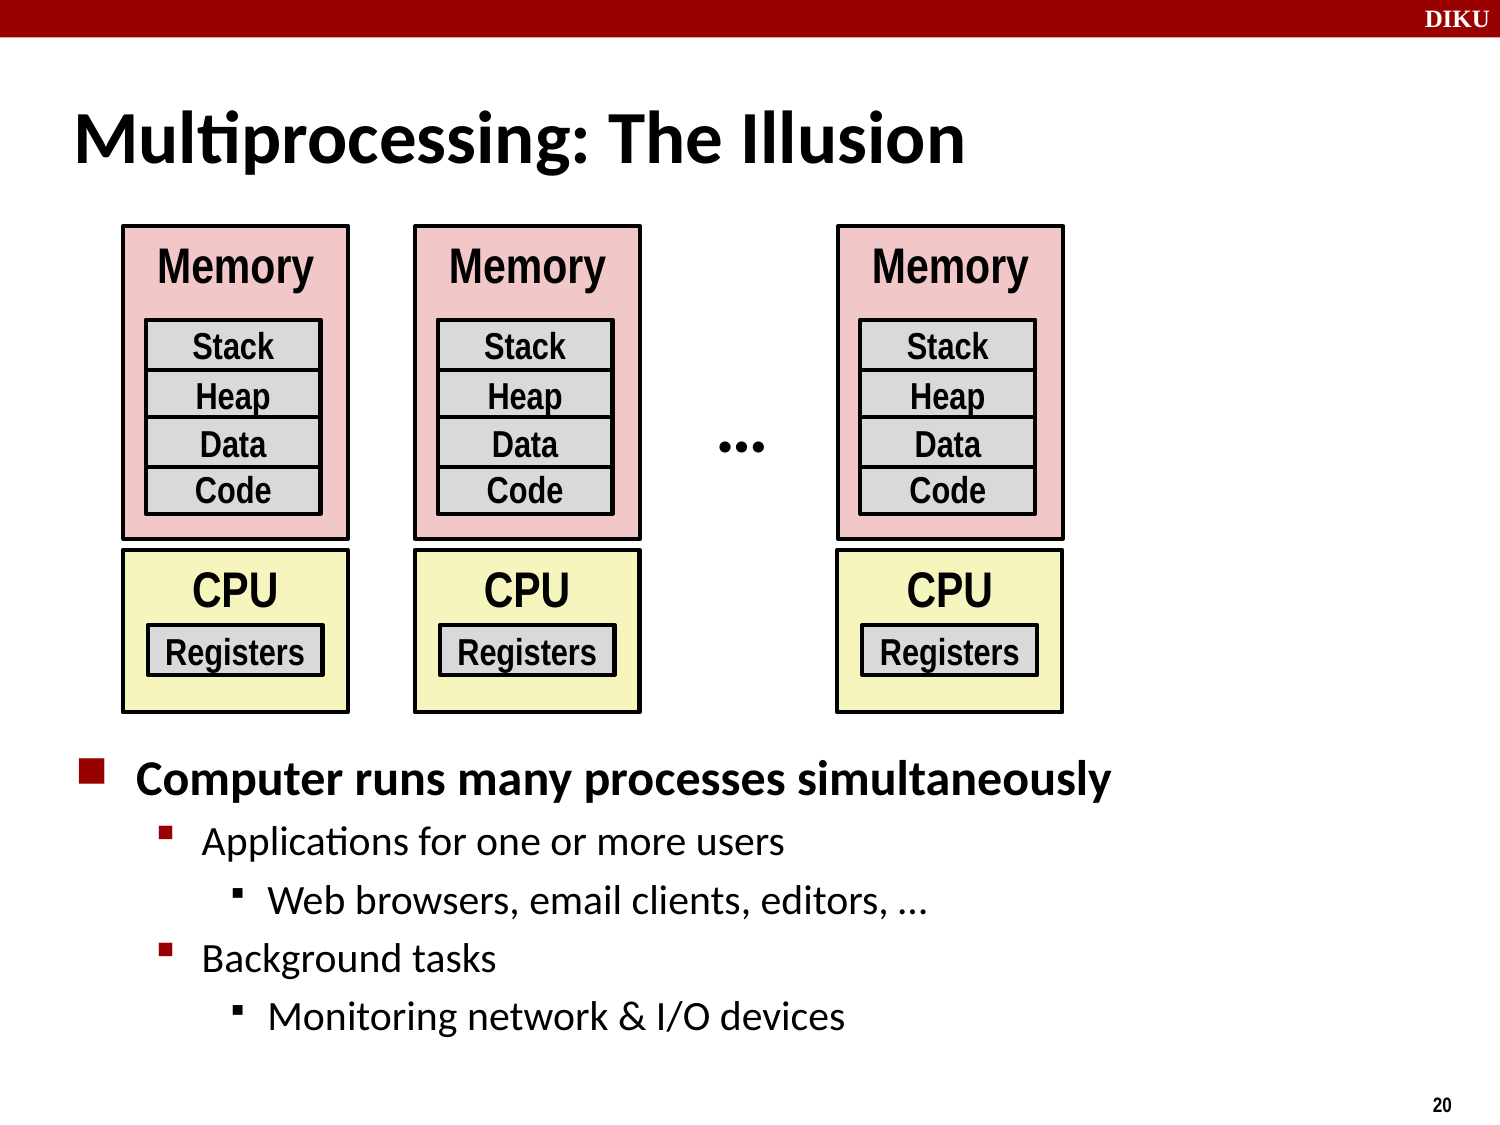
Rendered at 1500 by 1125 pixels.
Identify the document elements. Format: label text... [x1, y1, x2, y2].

text_box Memory [123, 226, 349, 539]
text_box Stack [437, 319, 613, 369]
text_box Data [145, 417, 321, 468]
text_box CPU [837, 549, 1063, 713]
text_box Memory [415, 226, 641, 539]
text_box CPU [414, 549, 640, 713]
text_box Heap [972, 392, 979, 406]
text_box Heap [549, 392, 556, 406]
text_box Registers [862, 624, 1038, 675]
text_box Multiprocessing: The Illusion [58, 71, 1304, 197]
text_box Heap [437, 369, 613, 417]
text_box Code [860, 468, 1036, 514]
text_box Code [145, 468, 321, 514]
text_box … [700, 369, 784, 475]
text_box Registers [439, 624, 615, 675]
text_box Registers [147, 624, 323, 675]
text_box Heap [860, 369, 1036, 417]
text_box Code [437, 468, 613, 514]
text_box CPU [122, 549, 348, 713]
text_box Stack [860, 319, 1036, 369]
text_box Memory [837, 226, 1063, 539]
text_box Heap [257, 392, 264, 406]
text_box Data [860, 417, 1036, 468]
text_box Data [437, 417, 613, 468]
text_box Computer runs many processes simultaneously Applications for one or more users Web browsers, email clients, editors, … Background tasks Monitoring network & I/O devices [65, 738, 1361, 1063]
text_box Heap [145, 369, 321, 417]
text_box Stack [145, 319, 321, 369]
